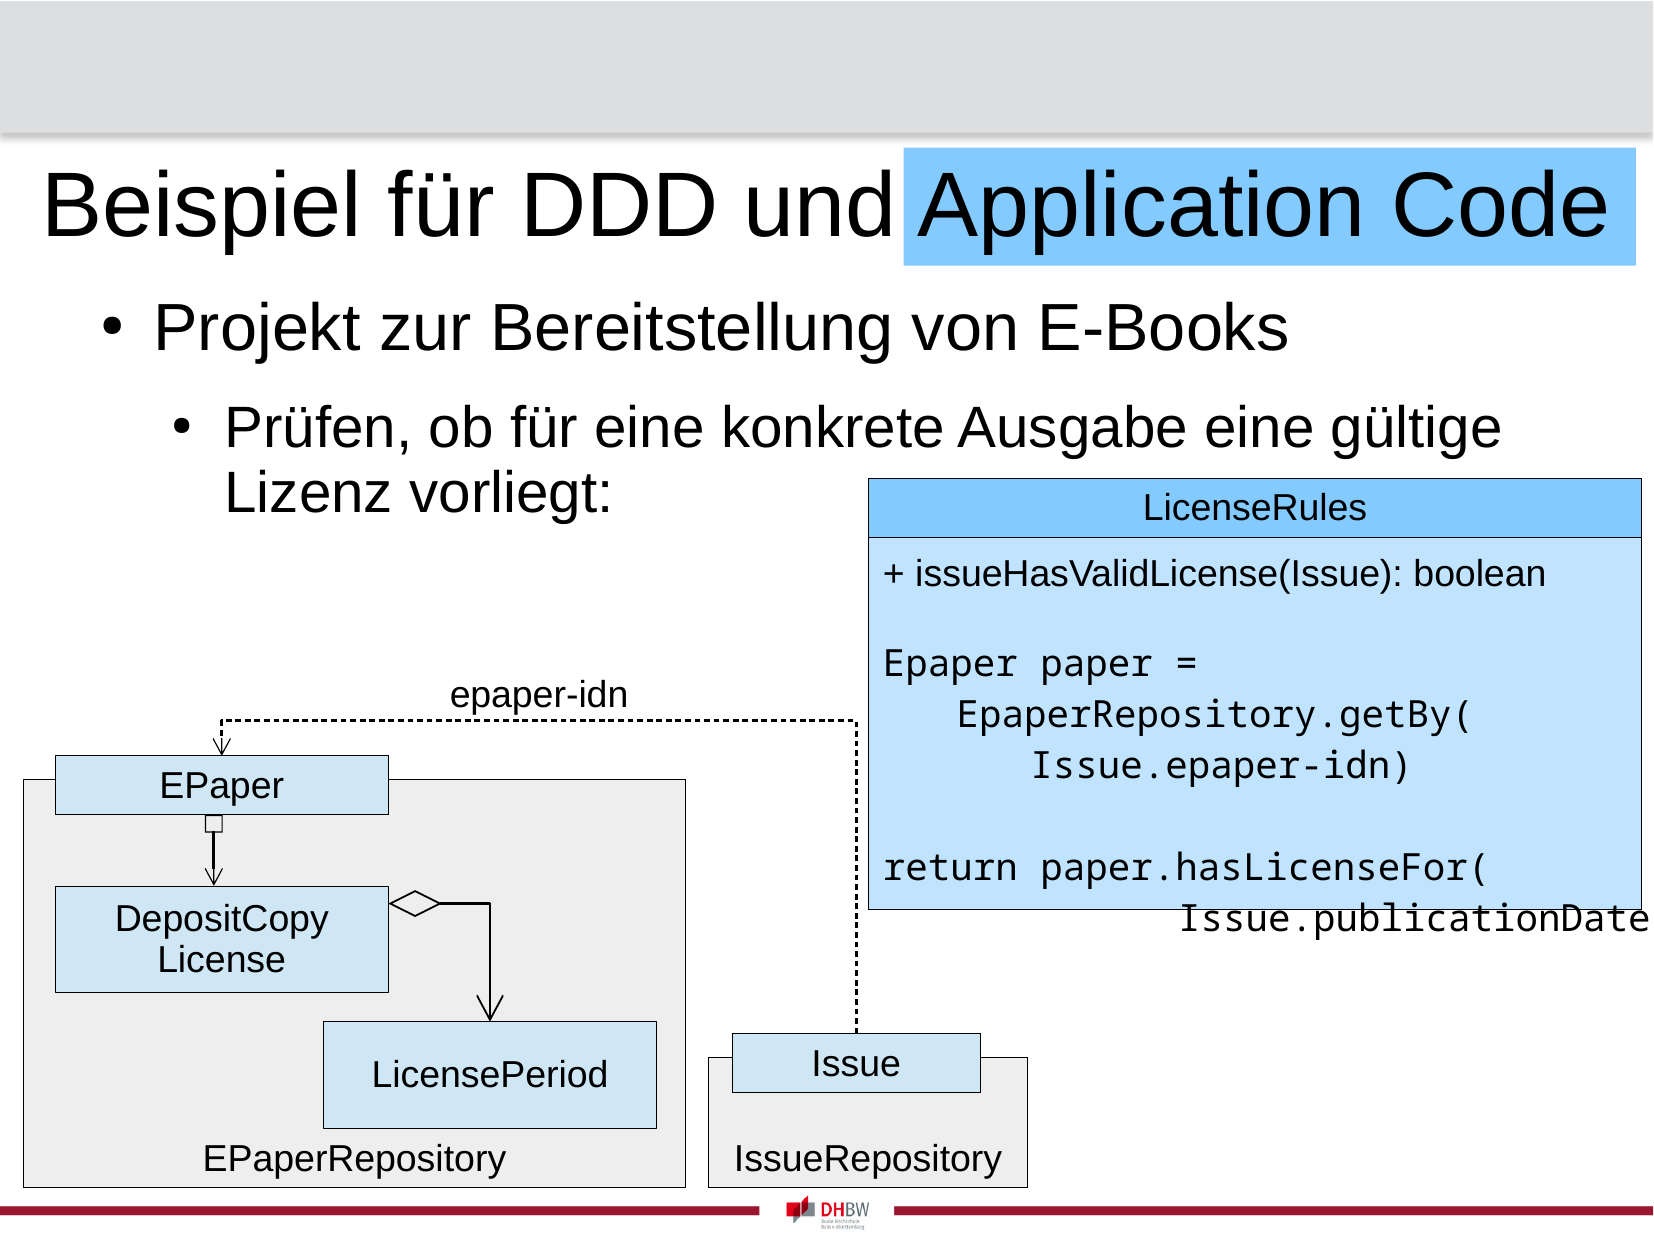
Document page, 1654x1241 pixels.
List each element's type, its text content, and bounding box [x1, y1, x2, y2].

text_box EPaperRepository [394, 893, 436, 914]
text_box Issue [732, 1033, 981, 1093]
text_box [1319, 913, 1330, 929]
text_box + issueHasValidLicense(Issue): boolean Epaper paper = EpaperRepository.getBy( Issue.epaper-idn) return paper.hasLicenseFor( Issue.publicationDate) [868, 537, 1642, 910]
text_box [1364, 913, 1375, 929]
text_box EPaperRepository [23, 779, 686, 1188]
text_box [696, 673, 1489, 934]
text_box DepositCopy License [55, 885, 389, 993]
text_box EPaper [55, 755, 389, 815]
text_box [903, 147, 1636, 266]
text_box IssueRepository [708, 1057, 1028, 1188]
list Projekt zur Bereitstellung von E-Books Prüfen, ob für eine konkrete Ausgabe eine gültige Lizenz vorliegt: [82, 290, 1607, 525]
title Beispiel für DDD und Application Code [23, 51, 1630, 257]
picture [0, 1, 1654, 1237]
text_box LicenseRules [868, 478, 1642, 537]
text_box LicensePeriod [323, 1021, 657, 1128]
text_box [1481, 914, 1489, 929]
